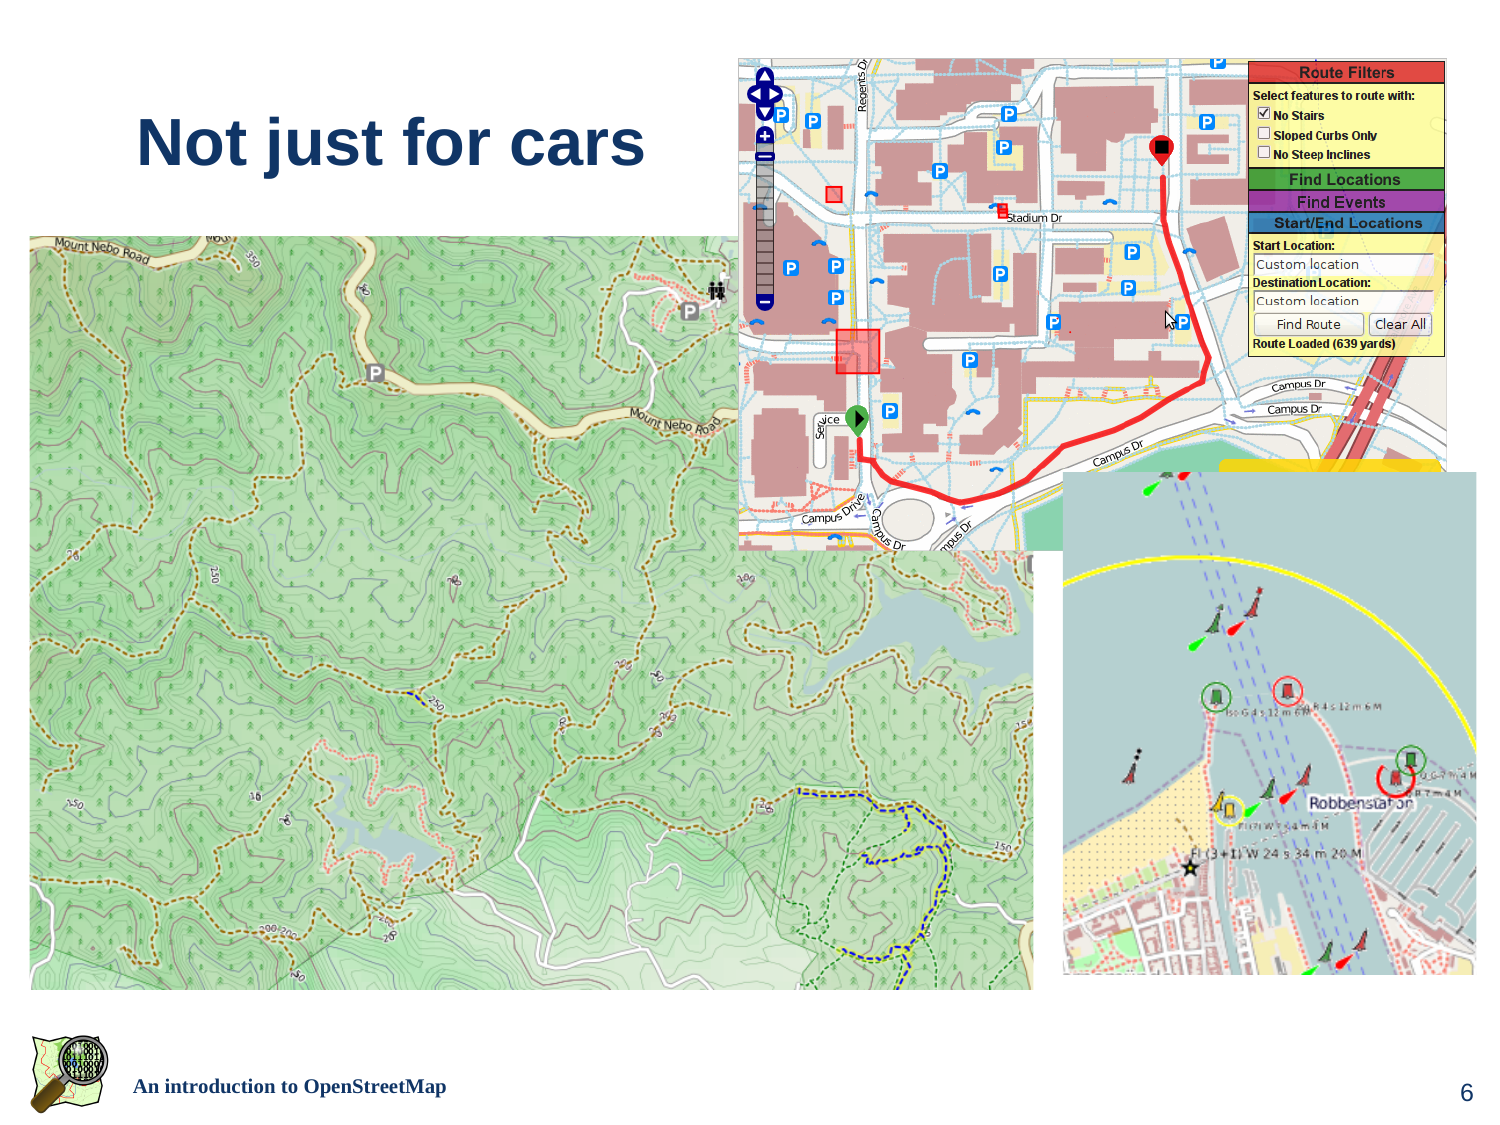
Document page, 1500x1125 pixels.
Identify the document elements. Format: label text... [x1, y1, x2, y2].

picture [29, 58, 1477, 990]
title Not just for cars [74, 44, 709, 233]
picture [29, 1033, 110, 1114]
